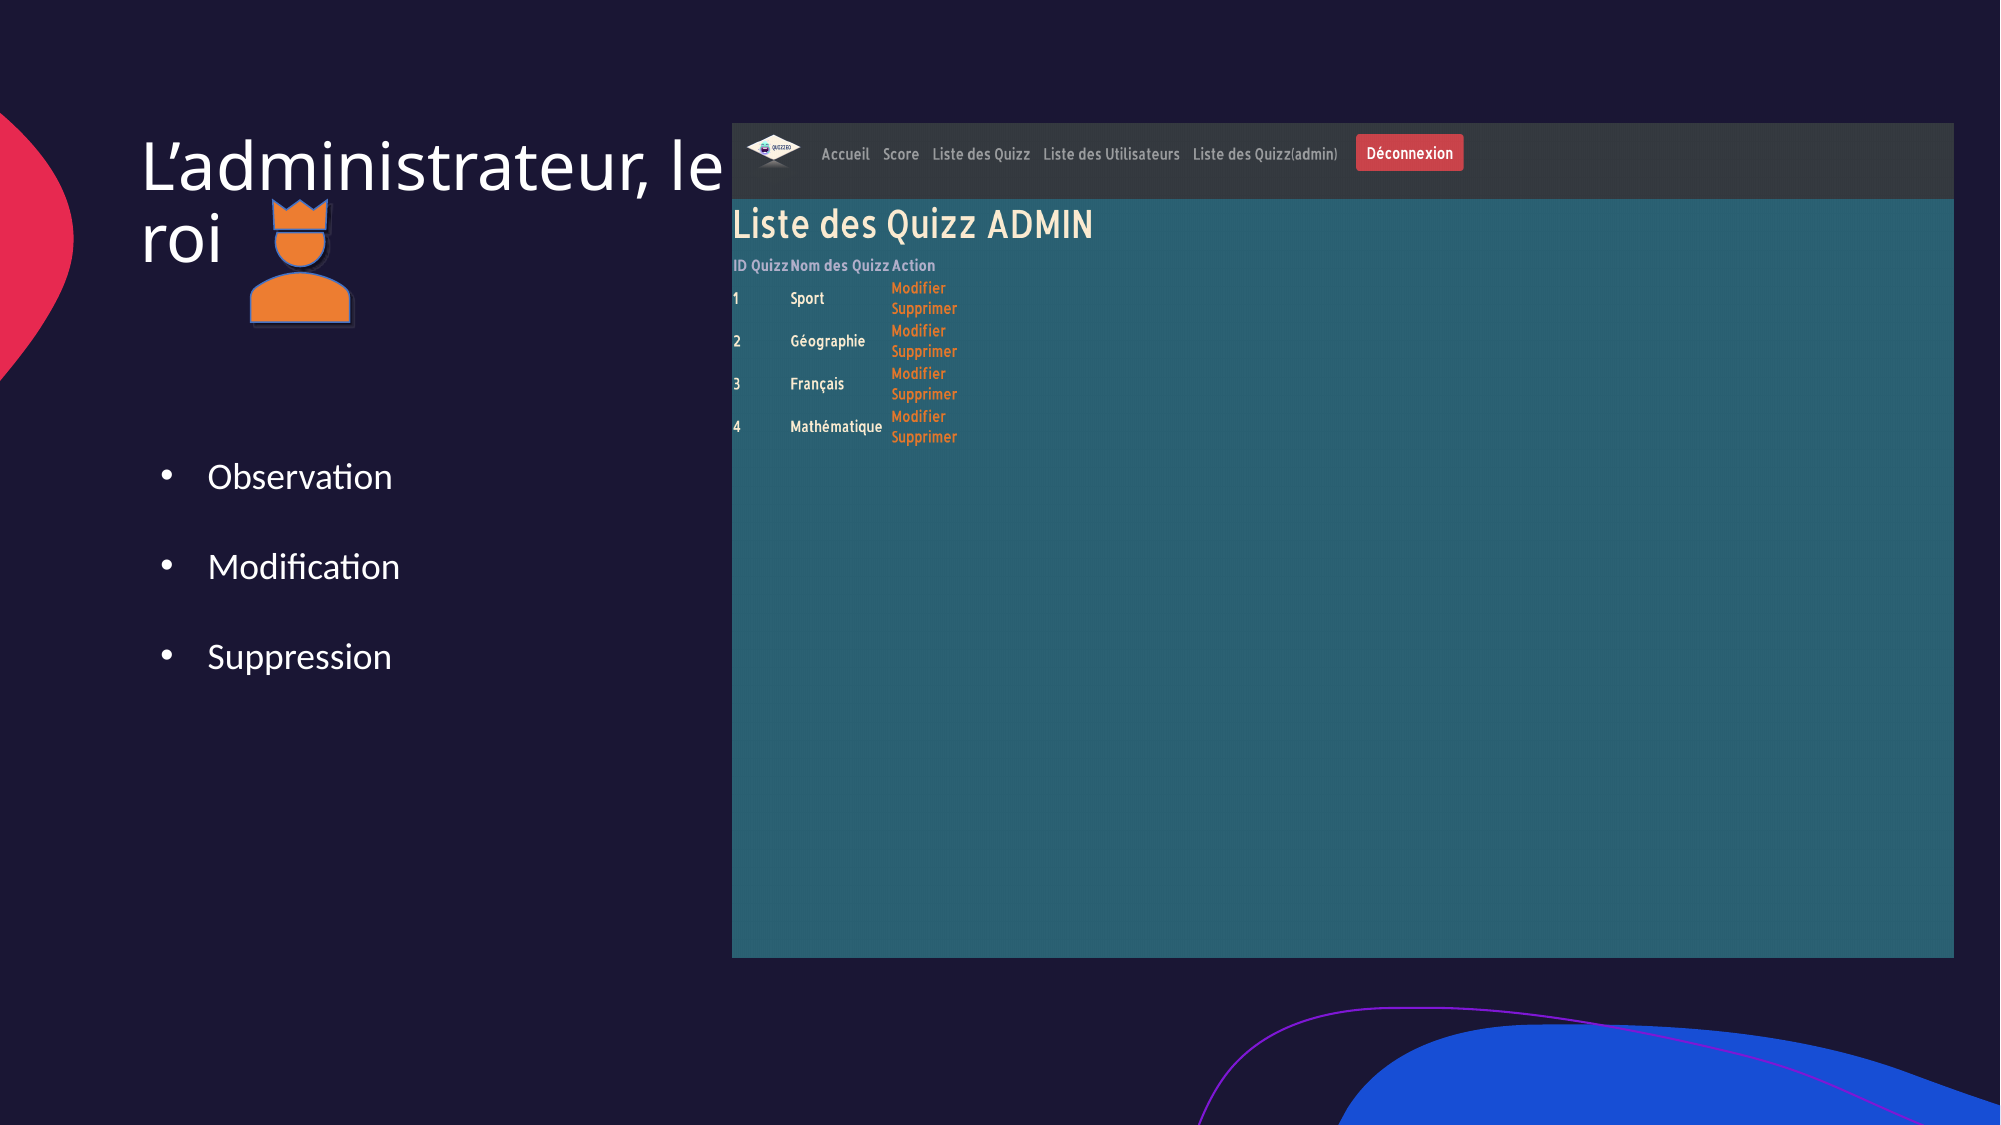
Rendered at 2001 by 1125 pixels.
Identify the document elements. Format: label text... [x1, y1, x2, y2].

picture [225, 194, 376, 345]
title L’administrateur, le roi [125, 125, 732, 376]
text_box Observation Modification Suppression [145, 444, 455, 687]
picture [732, 123, 1954, 958]
